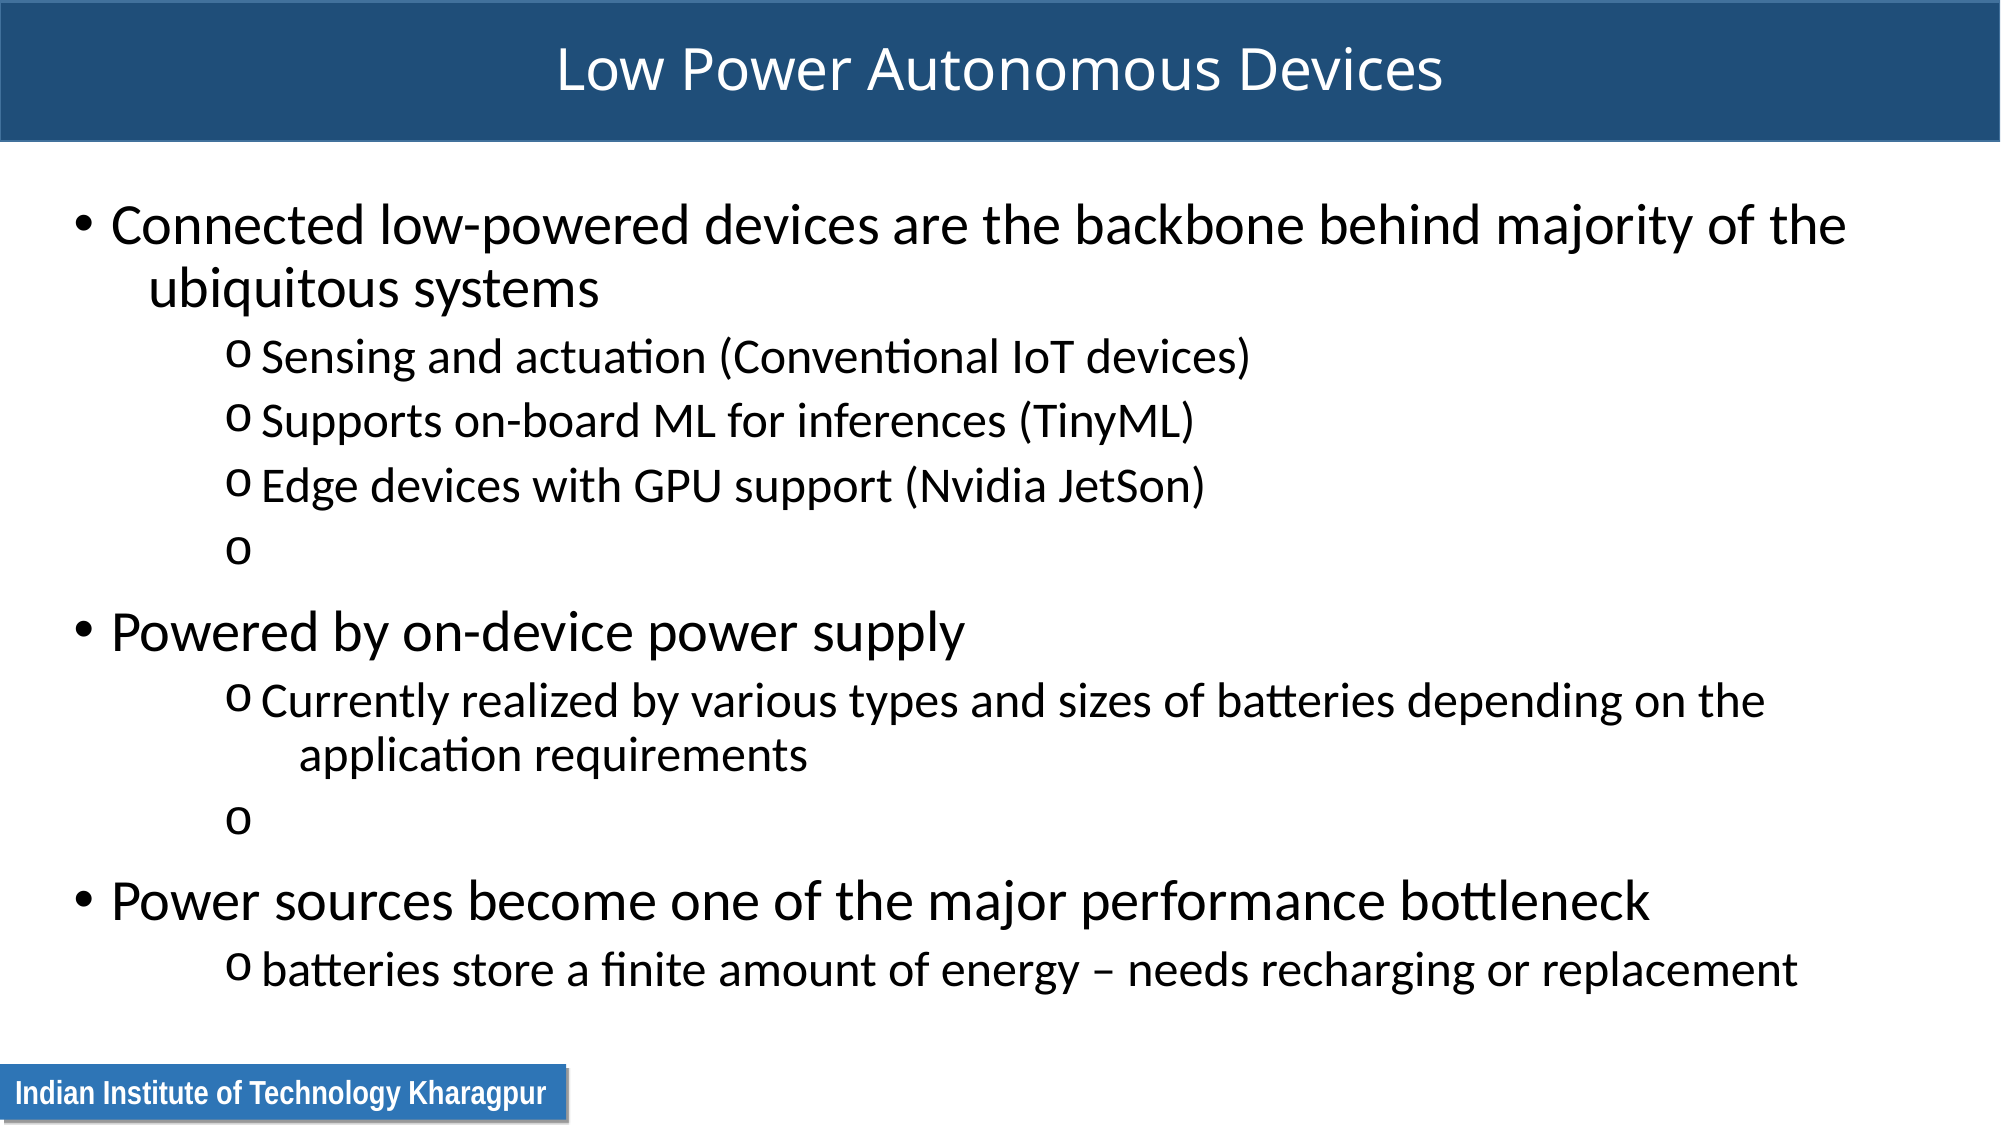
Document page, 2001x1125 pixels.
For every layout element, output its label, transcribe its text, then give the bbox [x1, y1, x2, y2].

title Low Power Autonomous Devices [0, 1, 2000, 141]
list Connected low-powered devices are the backbone behind majority of the ubiquitous systems Sensing and actuation (Conventional IoT devices) Supports on-board ML for inferences (TinyML) Edge devices with GPU support (Nvidia JetSon) Powered by on-device power supply Currently realized by various types and sizes of batteries depending on the application requirements Power sources become one of the major performance bottleneck batteries store a finite amount of energy – needs recharging or replacement [58, 186, 1954, 1065]
